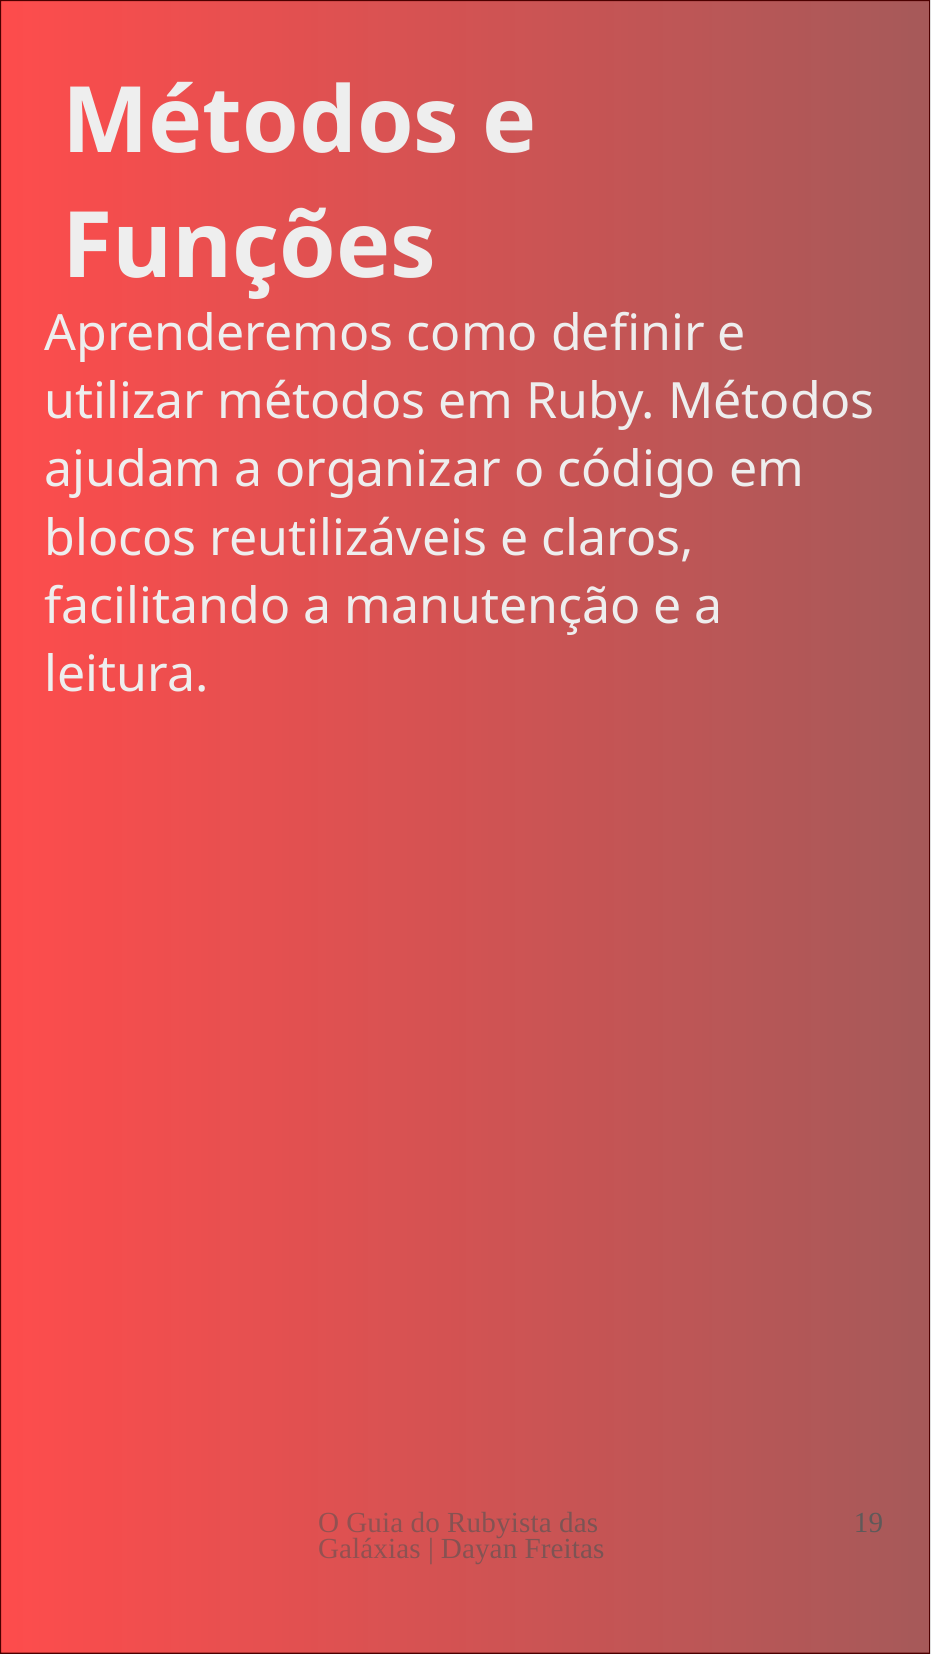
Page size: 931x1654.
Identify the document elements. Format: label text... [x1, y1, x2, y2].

text_box Métodos e Funções [47, 47, 886, 166]
text_box [0, 0, 931, 1654]
text_box Aprenderemos como definir e utilizar métodos em Ruby. Métodos ajudam a organizar o código em blocos reutilizáveis e claros, facilitando a manutenção e a leitura. [0, 289, 922, 555]
